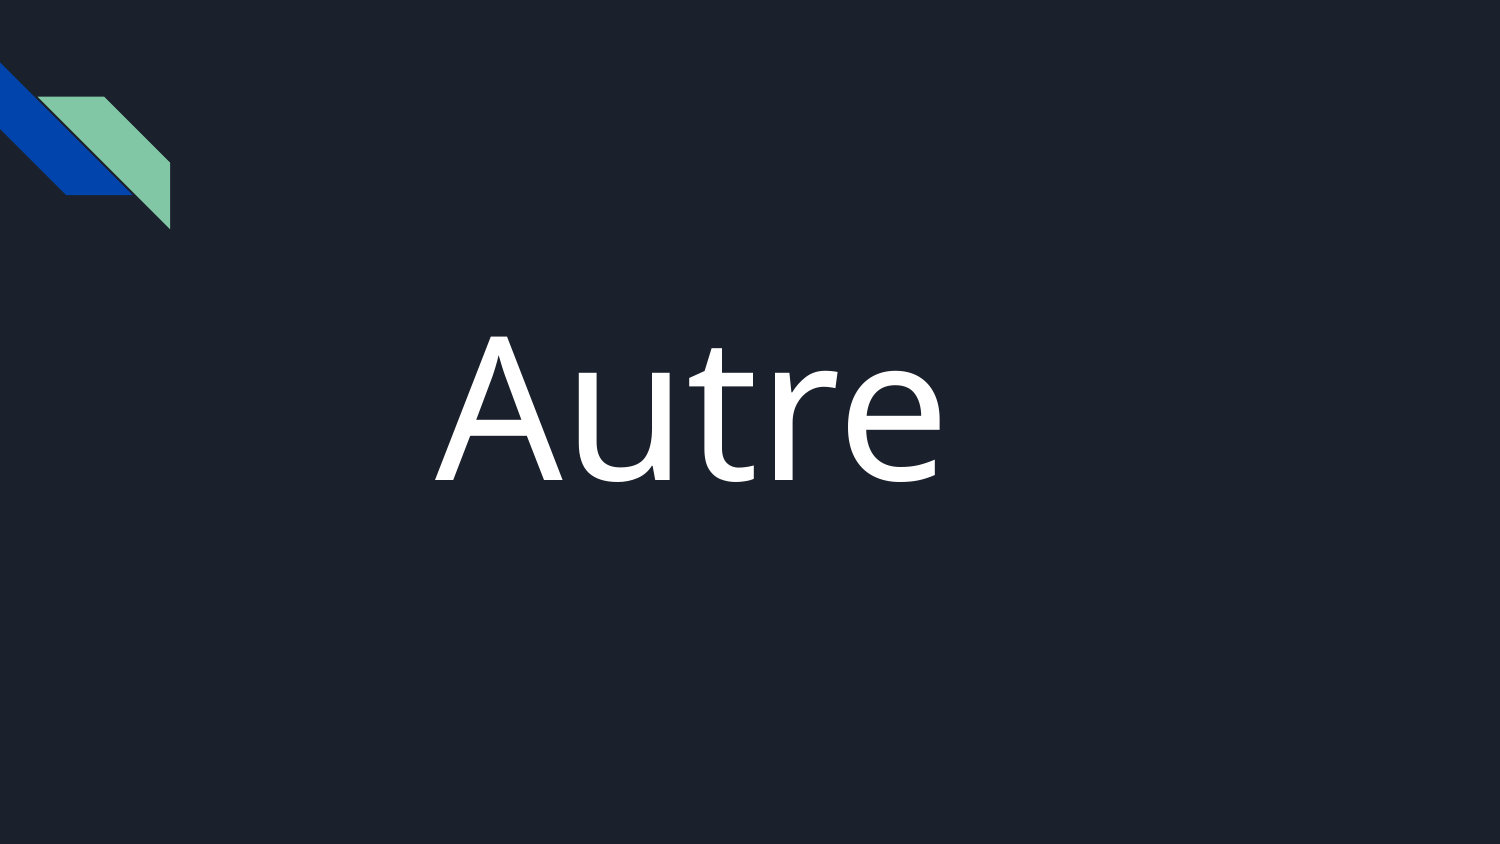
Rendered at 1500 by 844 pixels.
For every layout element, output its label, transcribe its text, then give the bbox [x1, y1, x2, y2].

title Autre [420, 265, 1163, 647]
